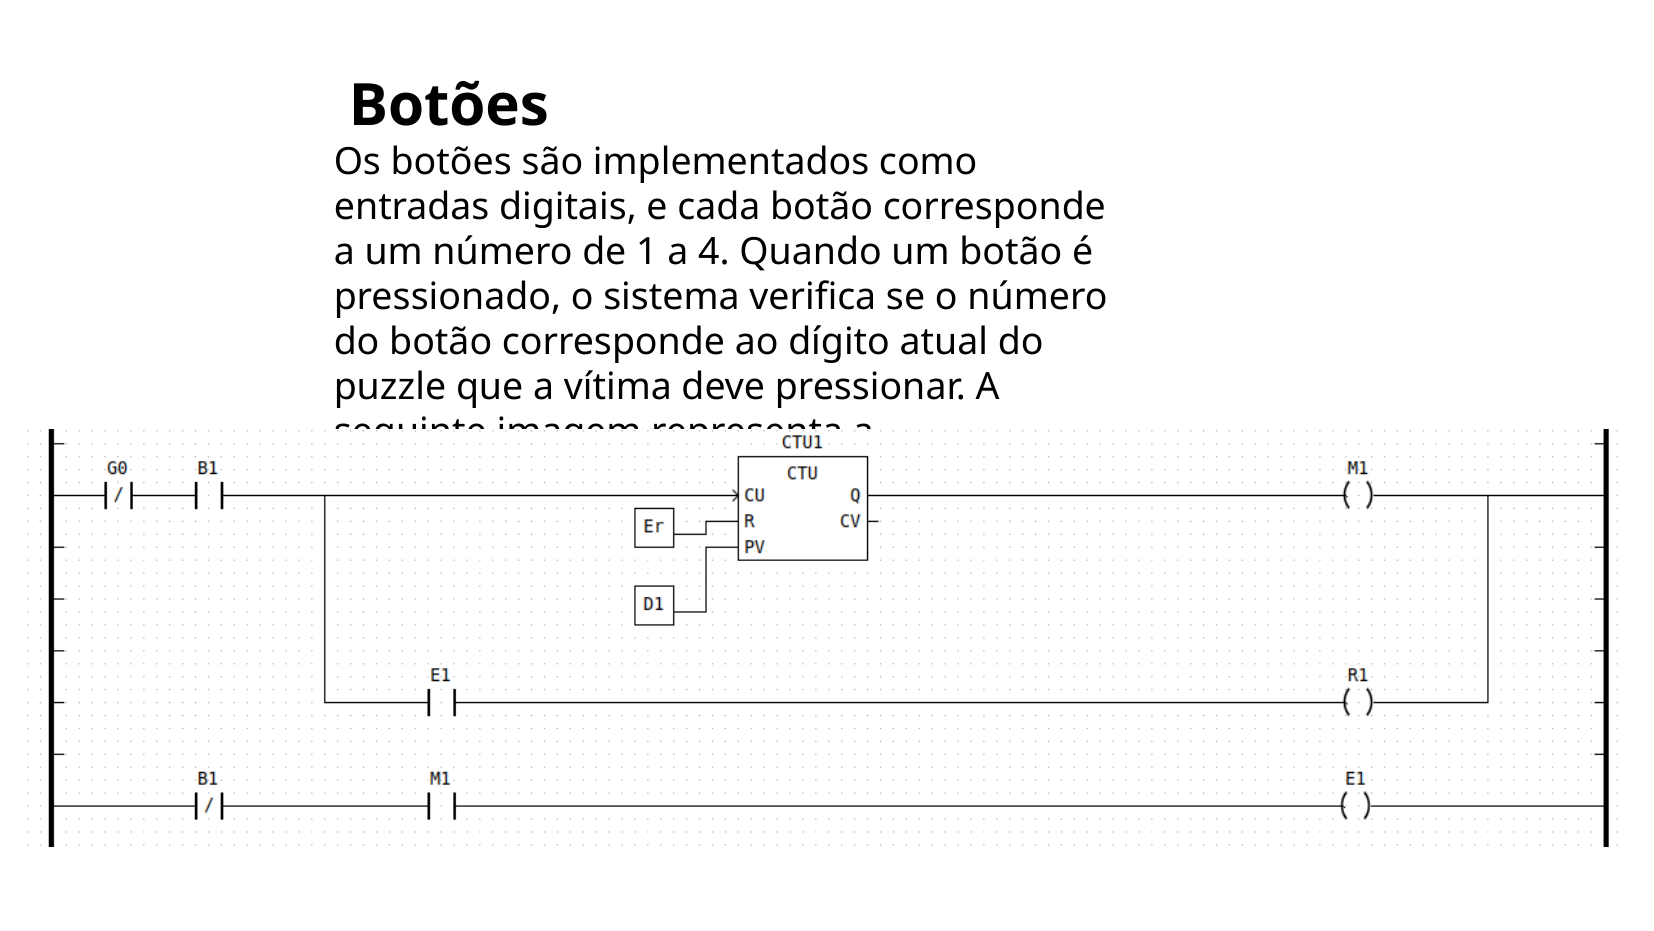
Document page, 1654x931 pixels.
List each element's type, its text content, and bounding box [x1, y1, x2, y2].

text_box Botões Os botões são implementados como entradas digitais, e cada botão corresponde a um número de 1 a 4. Quando um botão é pressionado, o sistema verifica se o número do botão corresponde ao dígito atual do puzzle que a vítima deve pressionar. A seguinte imagem representa a implementação do botão 1, os outros botões são implementados de forma semelhante [319, 0, 1146, 429]
picture [27, 429, 1627, 847]
